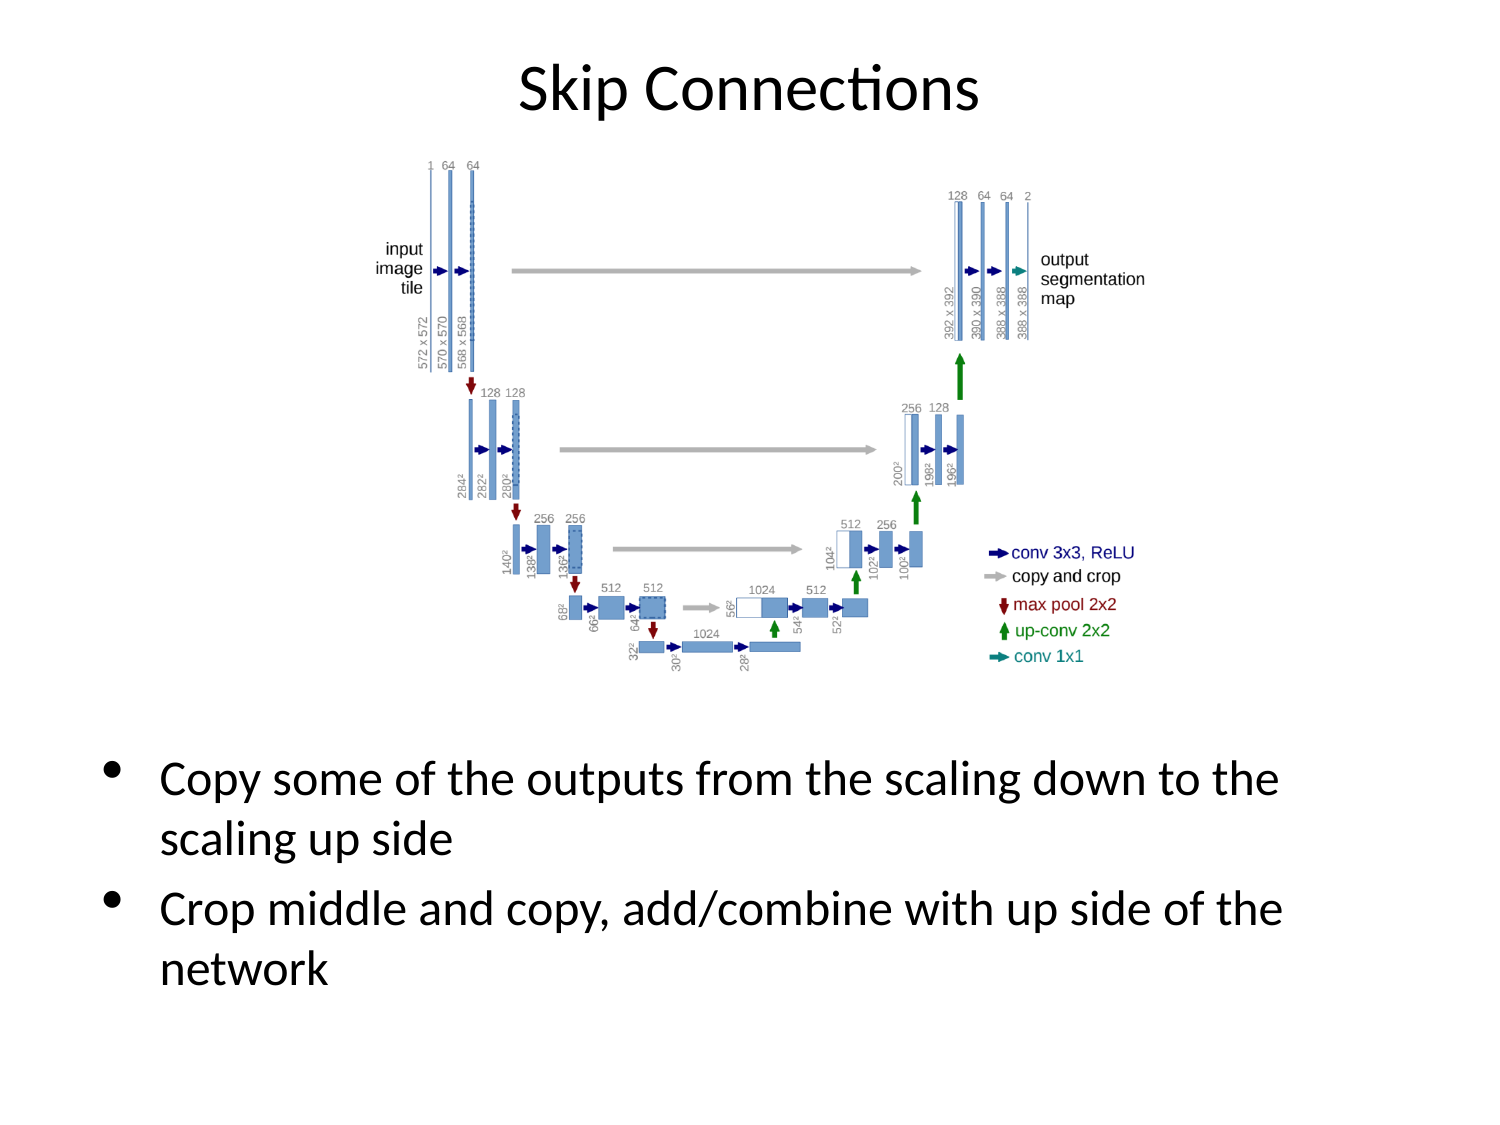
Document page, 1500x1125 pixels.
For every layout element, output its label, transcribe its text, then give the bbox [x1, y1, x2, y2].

text_box Copy some of the outputs from the scaling down to the scaling up side Crop middle and copy, add/combine with up side of the network [88, 737, 1359, 1063]
text_box Skip Connections [75, 20, 1425, 148]
picture [354, 147, 1159, 682]
